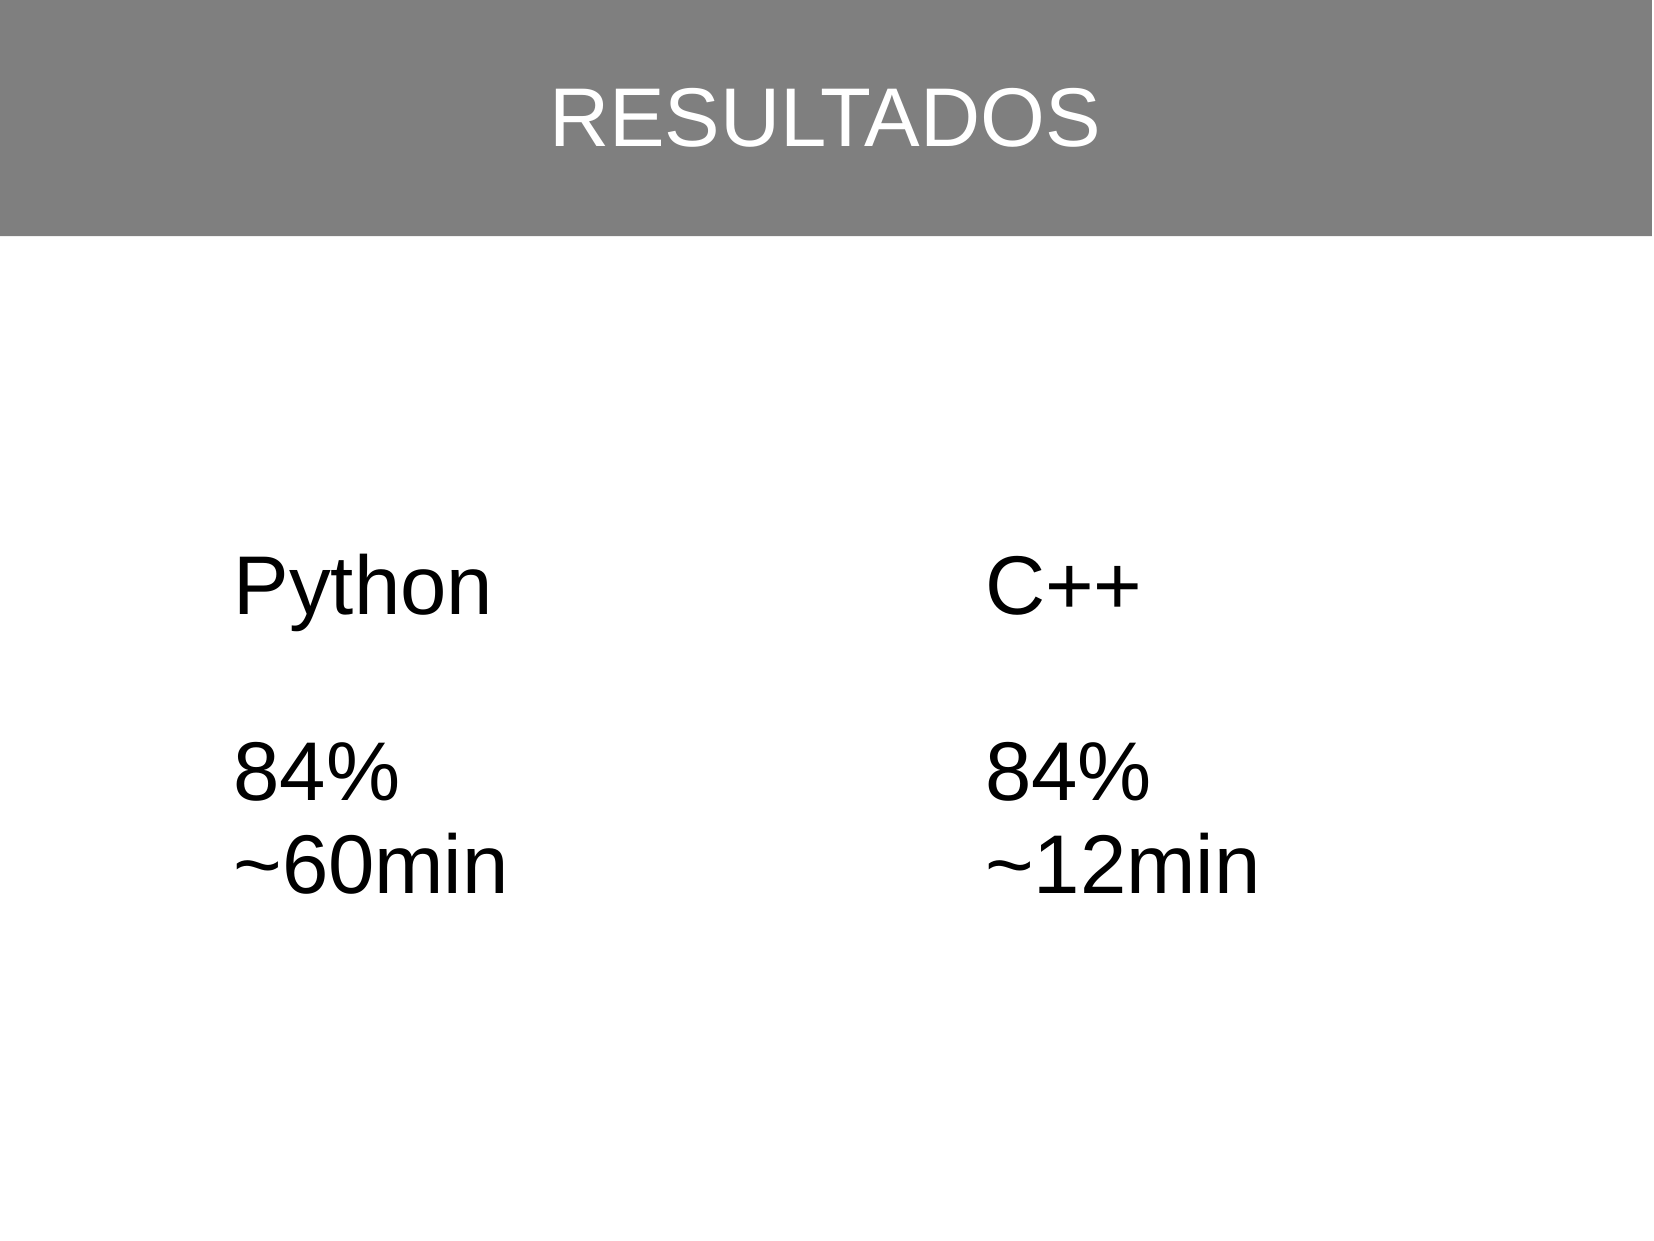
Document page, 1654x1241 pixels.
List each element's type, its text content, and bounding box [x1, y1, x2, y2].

text_box Python 84% ~60min [218, 531, 524, 920]
text_box RESULTADOS [0, 0, 1652, 237]
text_box C++ 84% ~12min [970, 531, 1276, 920]
